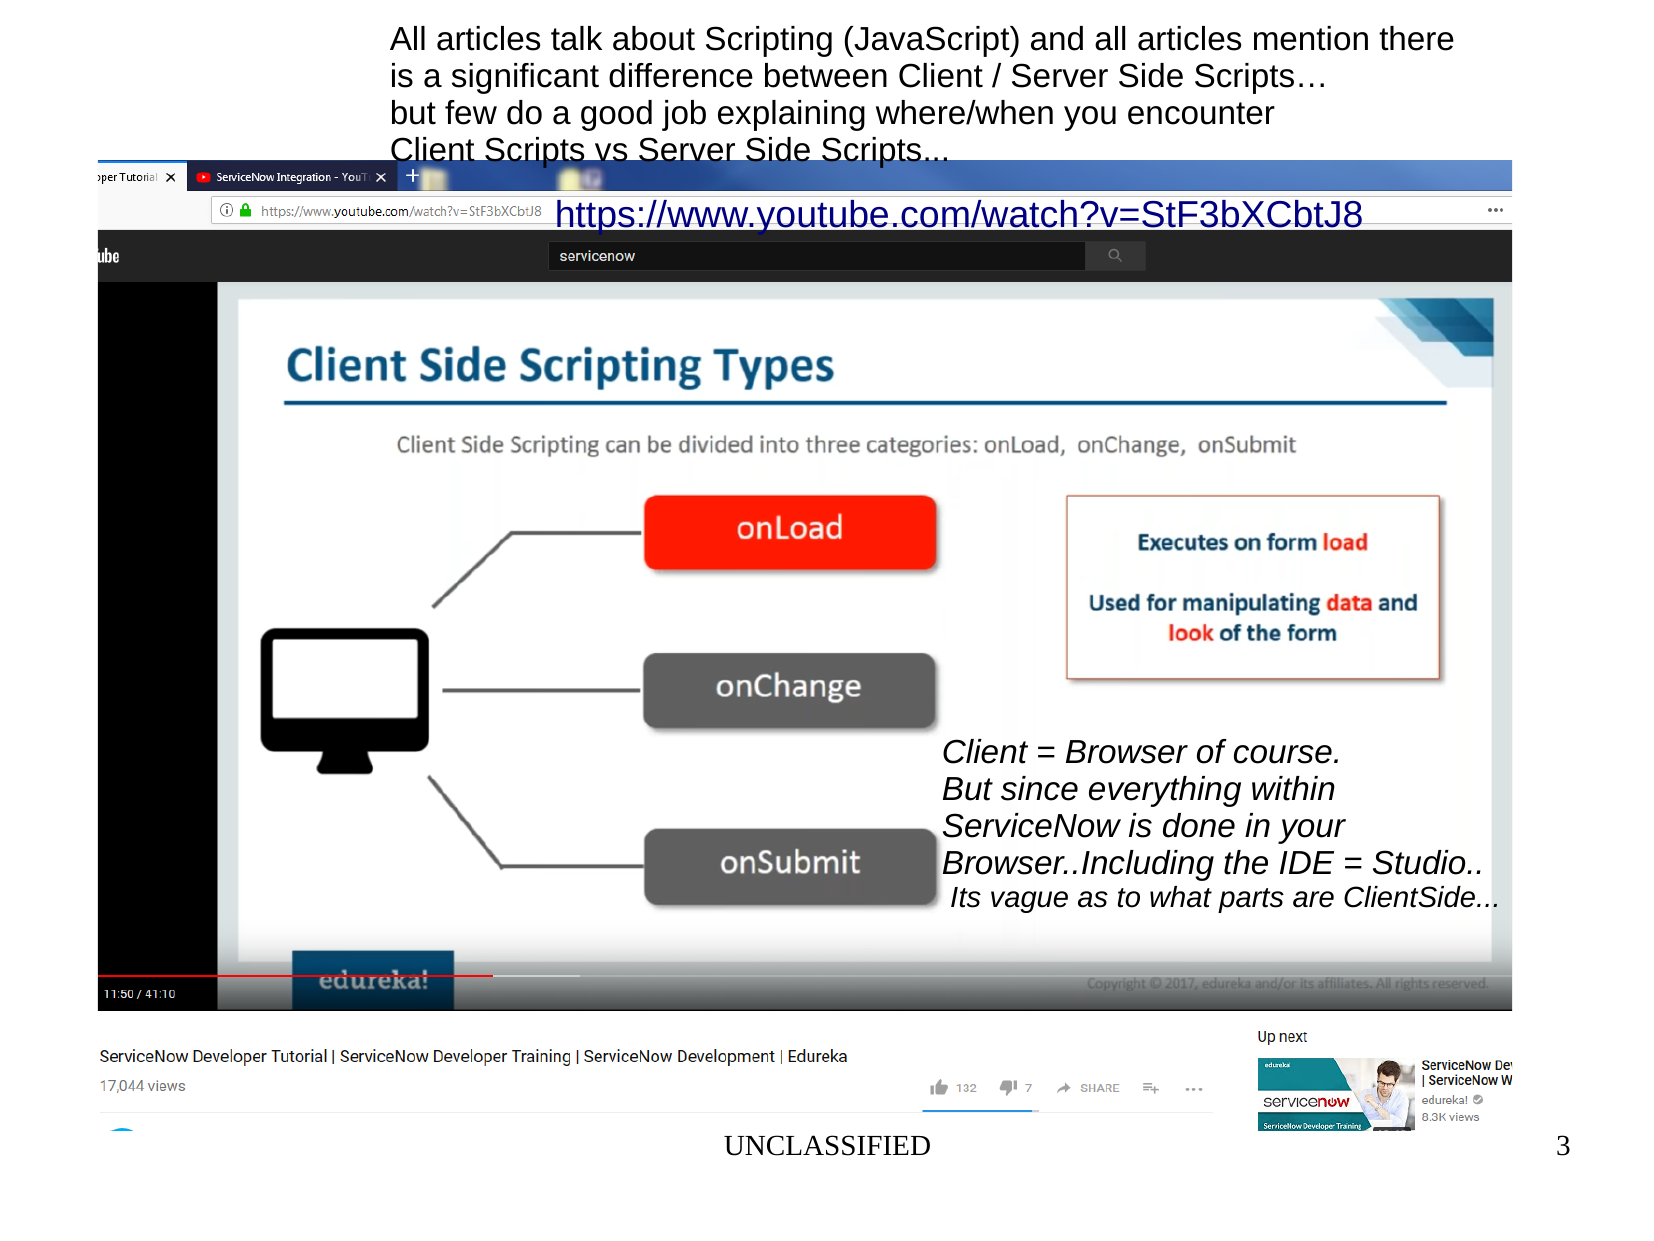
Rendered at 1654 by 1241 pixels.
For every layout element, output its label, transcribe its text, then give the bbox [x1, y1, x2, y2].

text_box All articles talk about Scripting (JavaScript) and all articles mention there is a significant difference between Client / Server Side Scripts… but few do a good job explaining where/when you encounter Client Scripts vs Server Side Scripts... [375, 12, 1486, 176]
text_box https://www.youtube.com/watch?v=StF3bXCbtJ8 [540, 186, 1561, 286]
picture [97, 160, 1513, 1131]
text_box Client = Browser of course. But since everything within ServiceNow is done in your Browser..Including the IDE = Studio.. Its vague as to what parts are ClientSide... [927, 725, 1543, 963]
